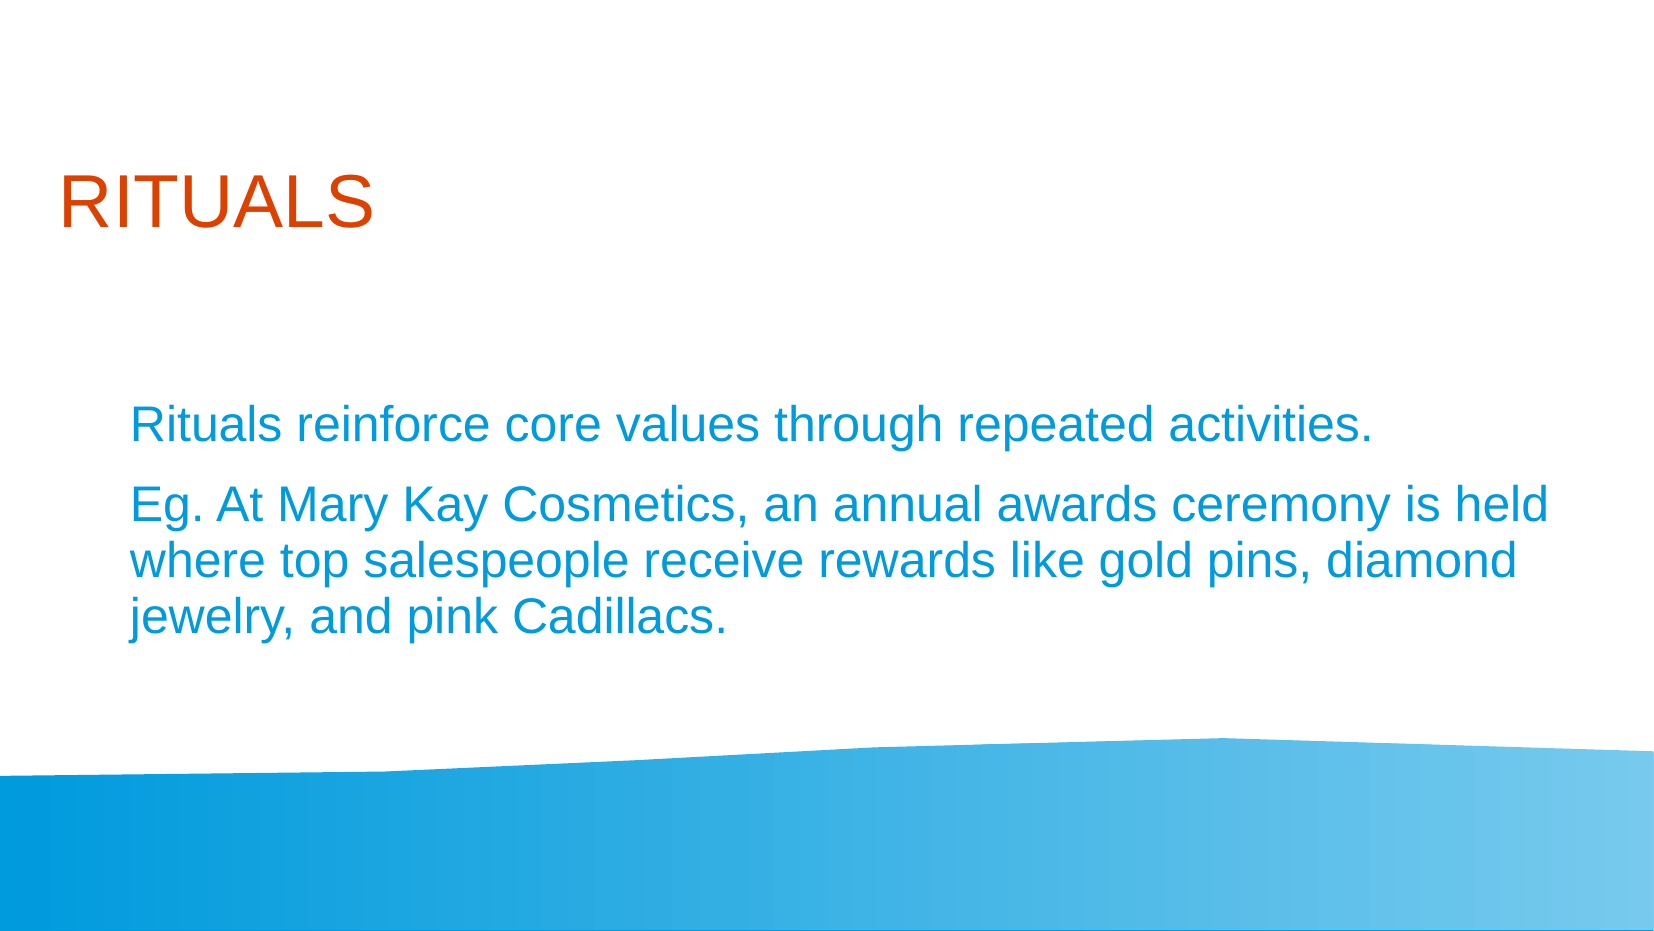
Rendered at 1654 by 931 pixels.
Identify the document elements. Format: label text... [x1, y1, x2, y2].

list Rituals reinforce core values through repeated activities. Eg. At Mary Kay Cosmetics, an annual awards ceremony is held where top salespeople receive rewards like gold pins, diamond jewelry, and pink Cadillacs. [59, 289, 1595, 751]
title RITUALS [0, 112, 1477, 290]
